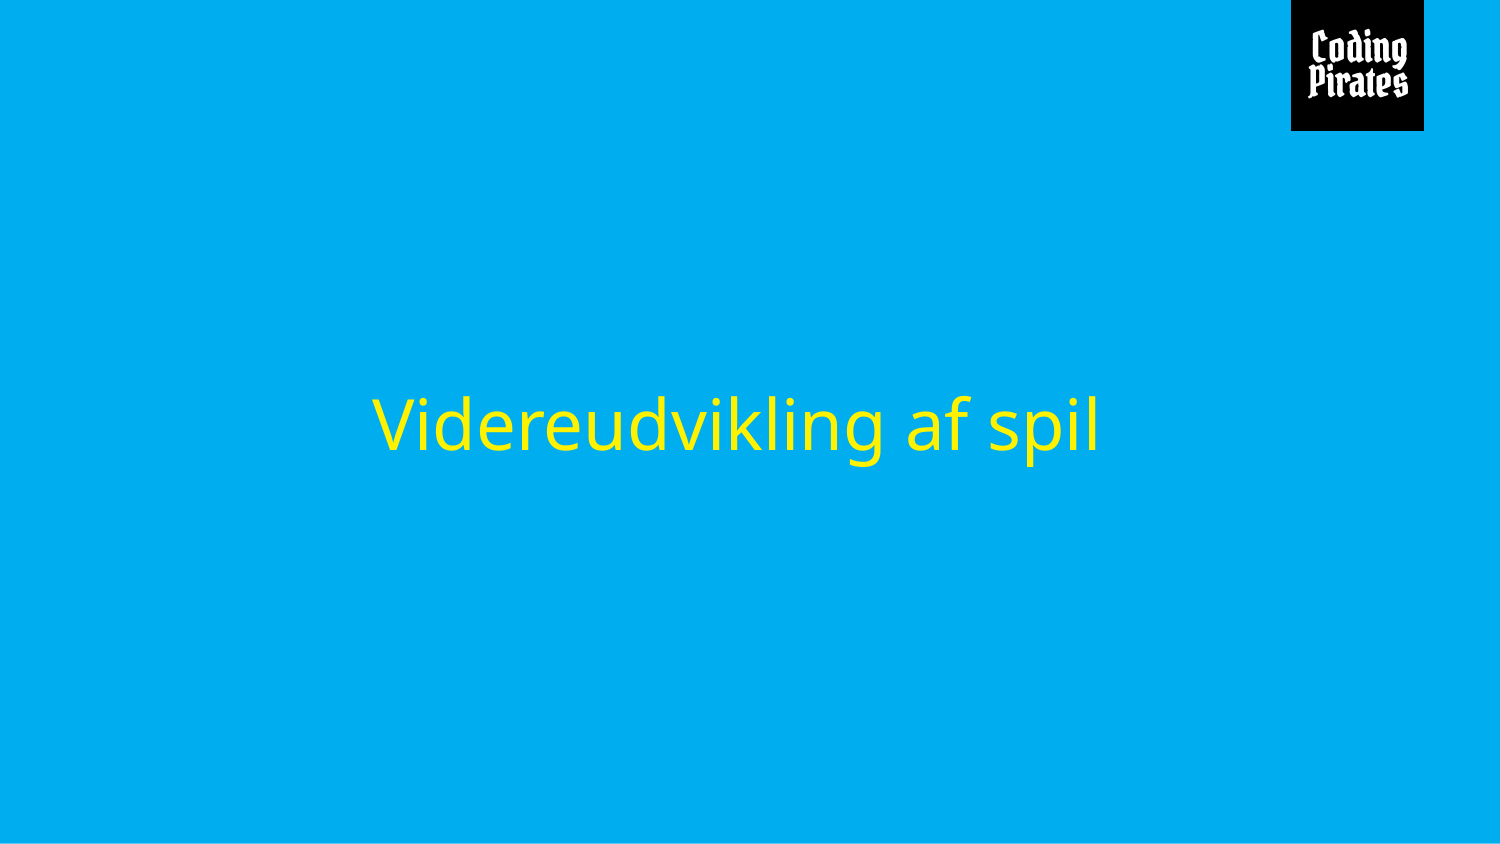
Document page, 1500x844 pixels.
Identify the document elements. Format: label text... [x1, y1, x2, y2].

title Videreudvikling af spil [7, 275, 1467, 568]
picture [1292, 0, 1423, 130]
